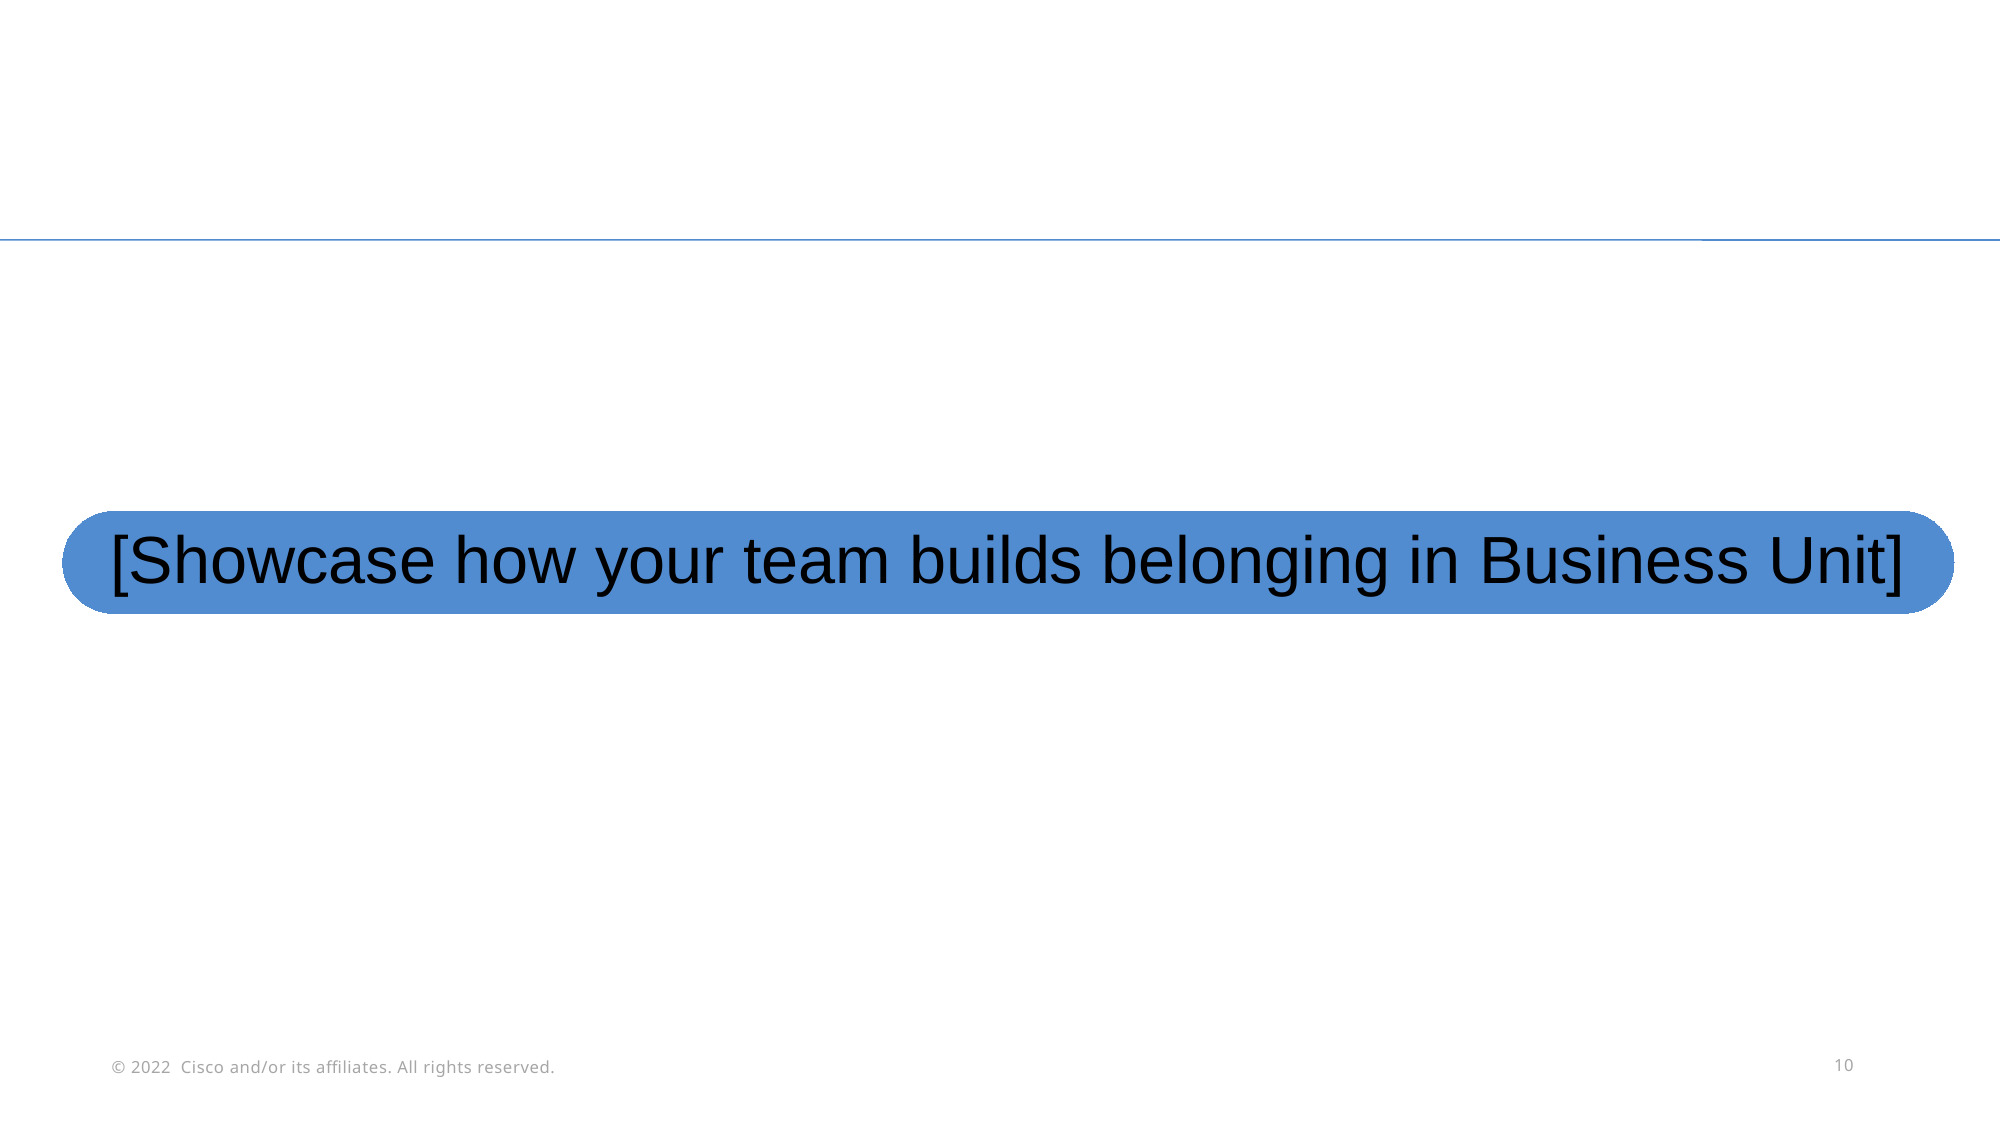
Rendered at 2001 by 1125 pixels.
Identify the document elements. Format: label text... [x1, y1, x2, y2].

text_box [Showcase how your team builds belonging in Business Unit] [62, 511, 1955, 614]
